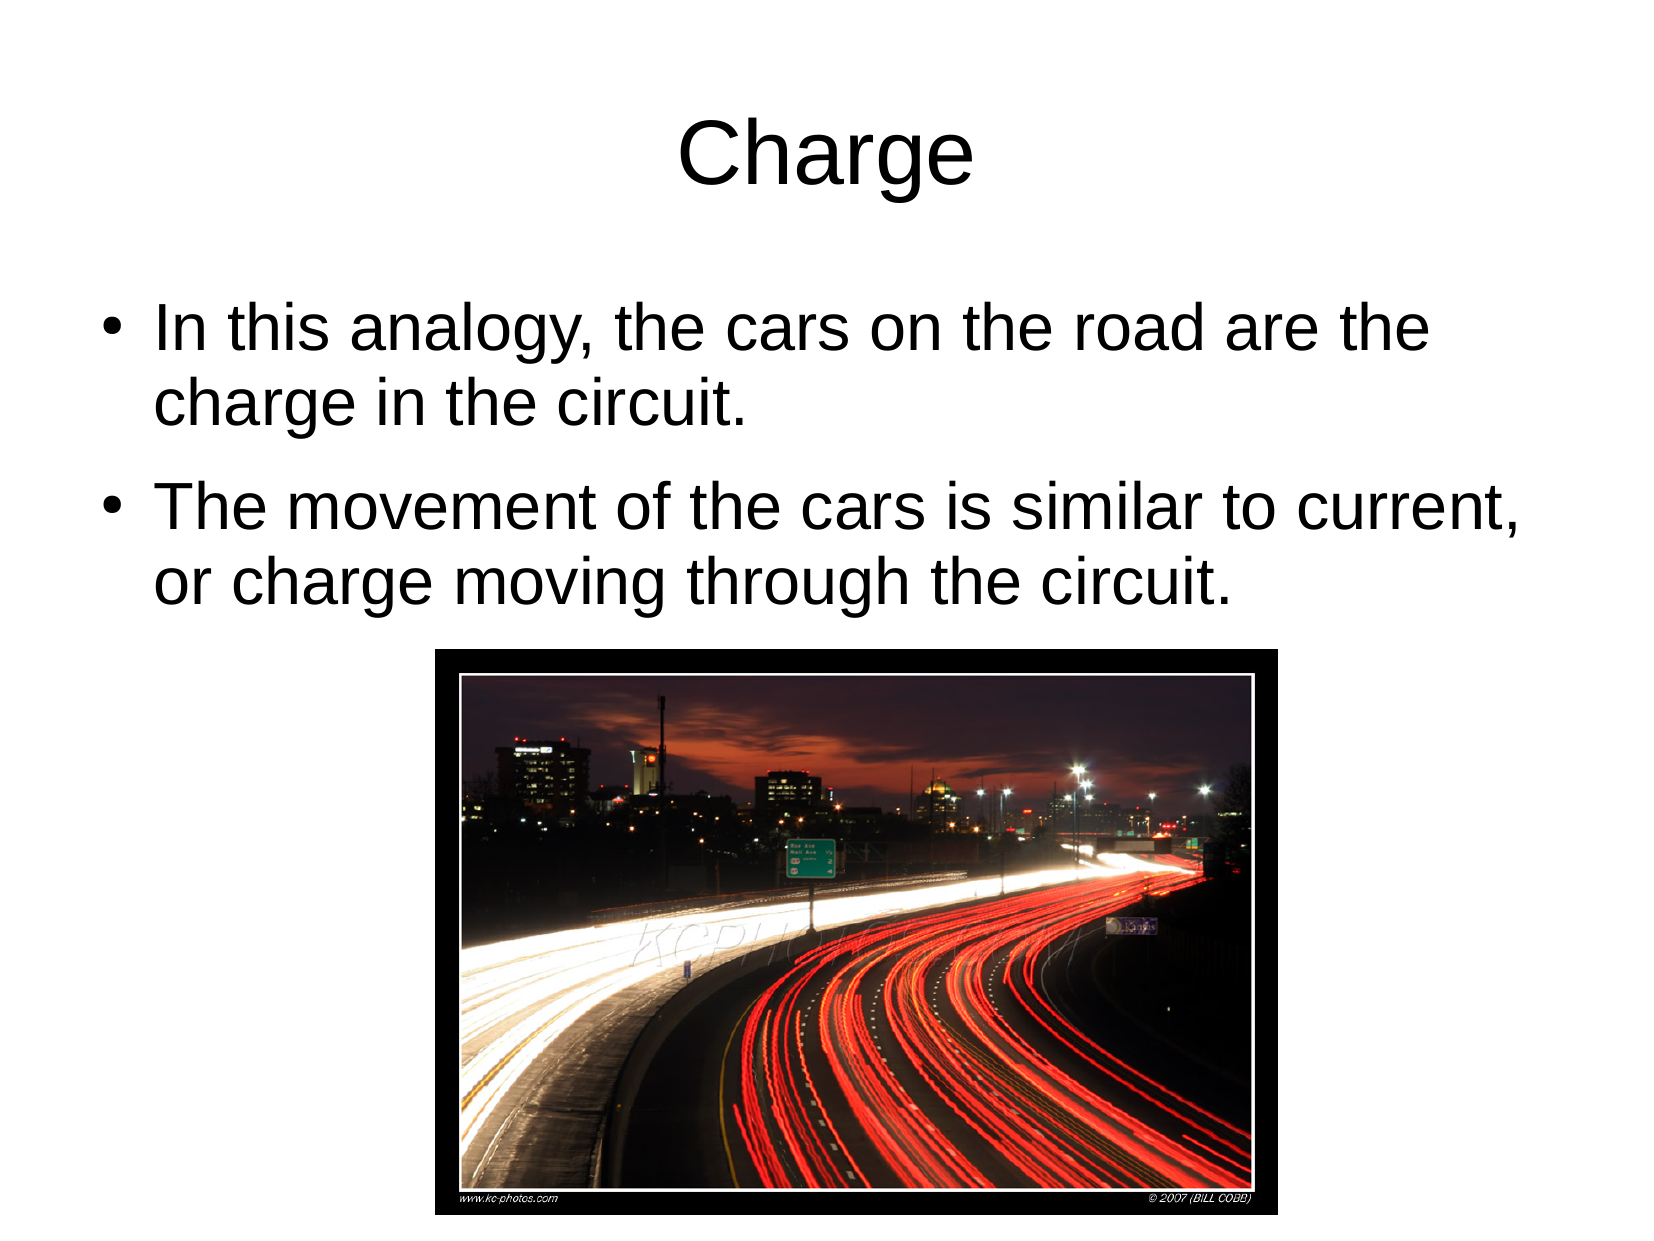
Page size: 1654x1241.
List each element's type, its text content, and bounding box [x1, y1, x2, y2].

picture [435, 649, 1278, 1216]
title Charge [82, 49, 1571, 257]
list In this analogy, the cars on the road are the charge in the circuit. The movement of the cars is similar to current, or charge moving through the circuit. [82, 290, 1571, 1010]
